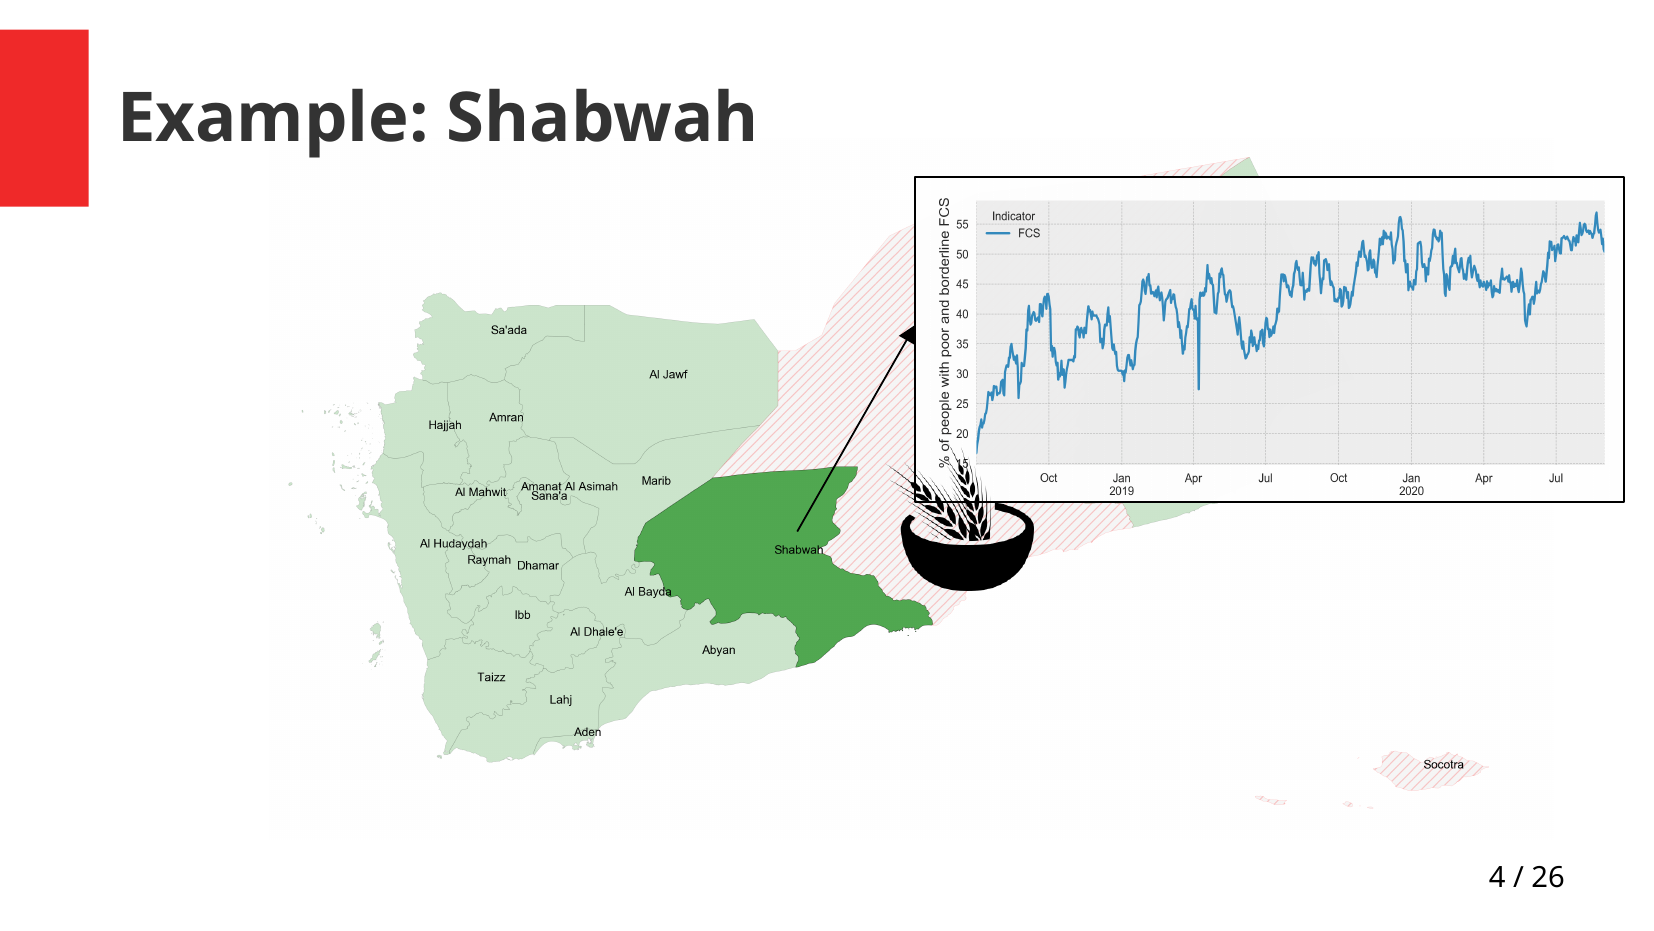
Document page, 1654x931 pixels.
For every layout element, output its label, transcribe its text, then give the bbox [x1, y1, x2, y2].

text_box [915, 177, 1625, 502]
picture [269, 193, 1554, 840]
title Example: Shabwah [117, 37, 1570, 193]
